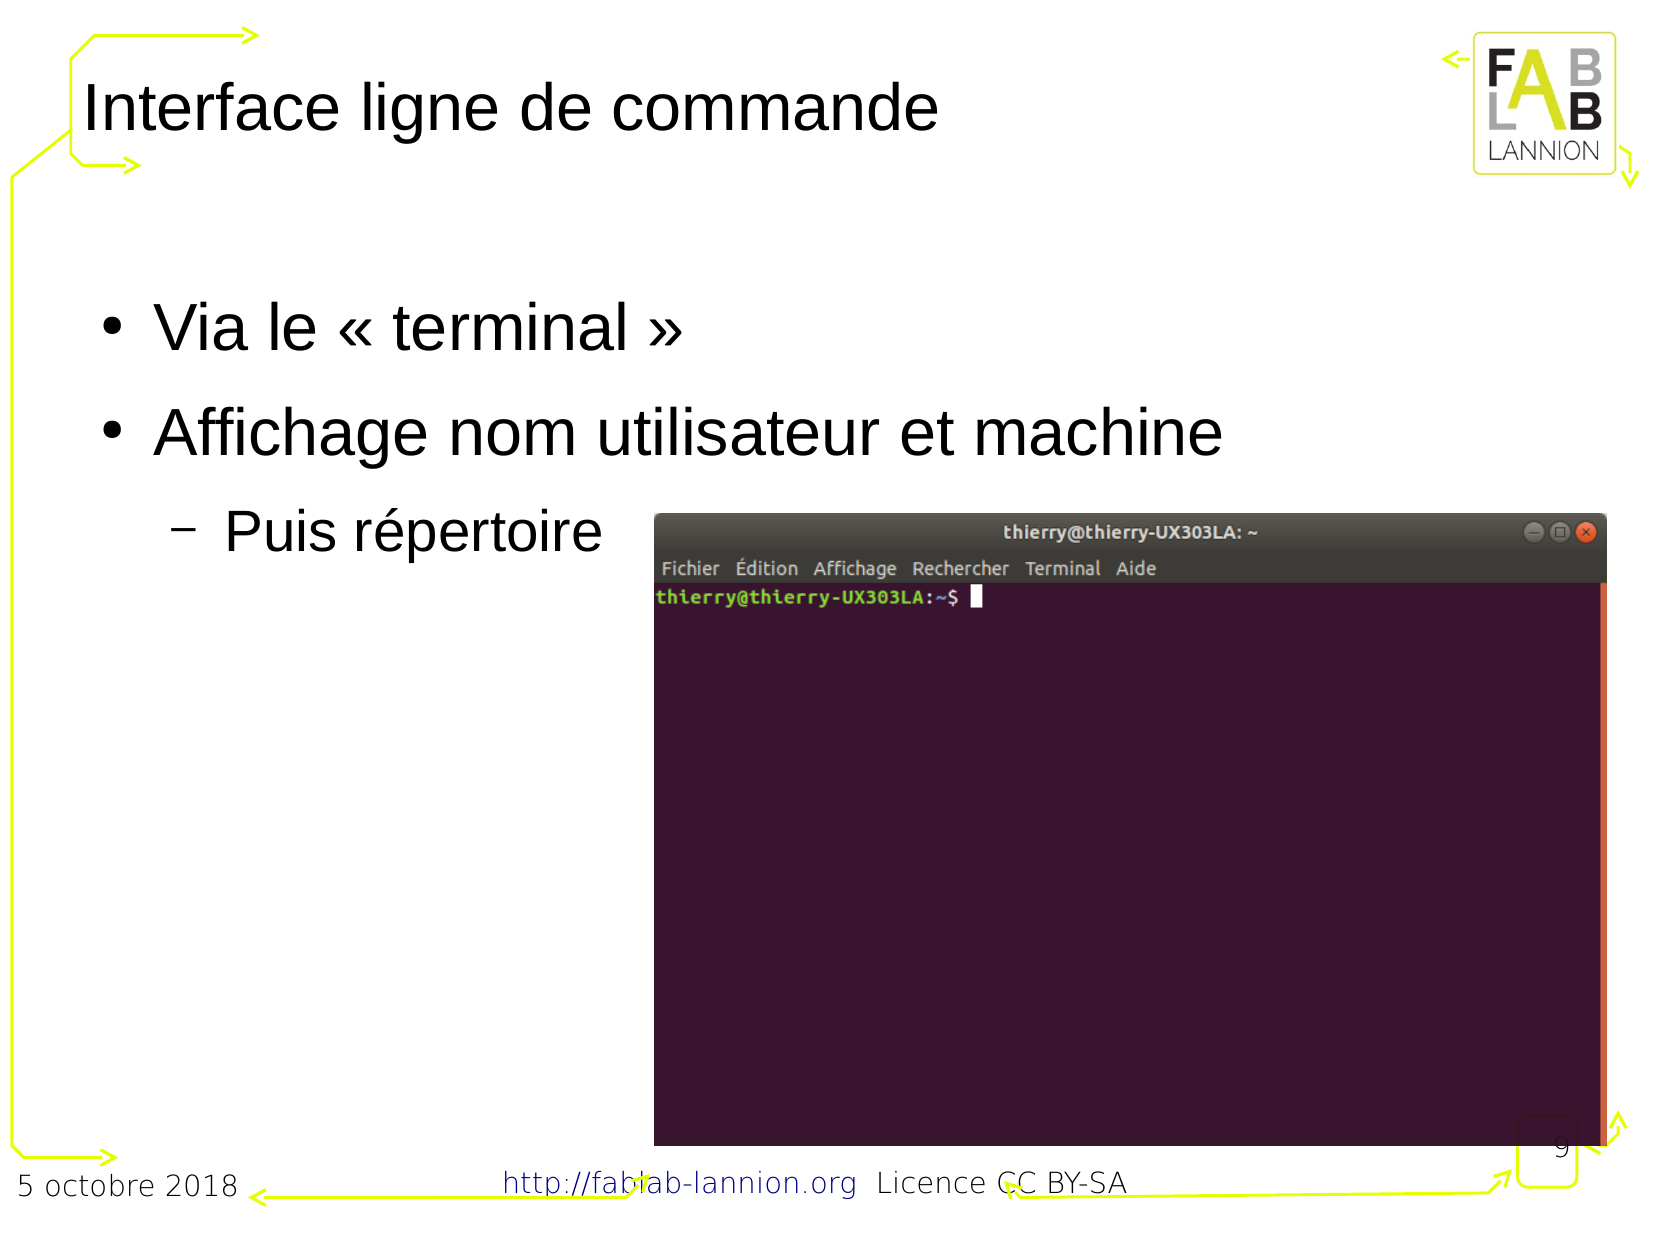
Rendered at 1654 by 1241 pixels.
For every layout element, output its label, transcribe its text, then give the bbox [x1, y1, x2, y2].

list Via le « terminal » Affichage nom utilisateur et machine Puis répertoire [82, 290, 1571, 1010]
picture [654, 513, 1607, 1146]
title Interface ligne de commande [82, 49, 1441, 166]
picture [1470, 29, 1619, 178]
